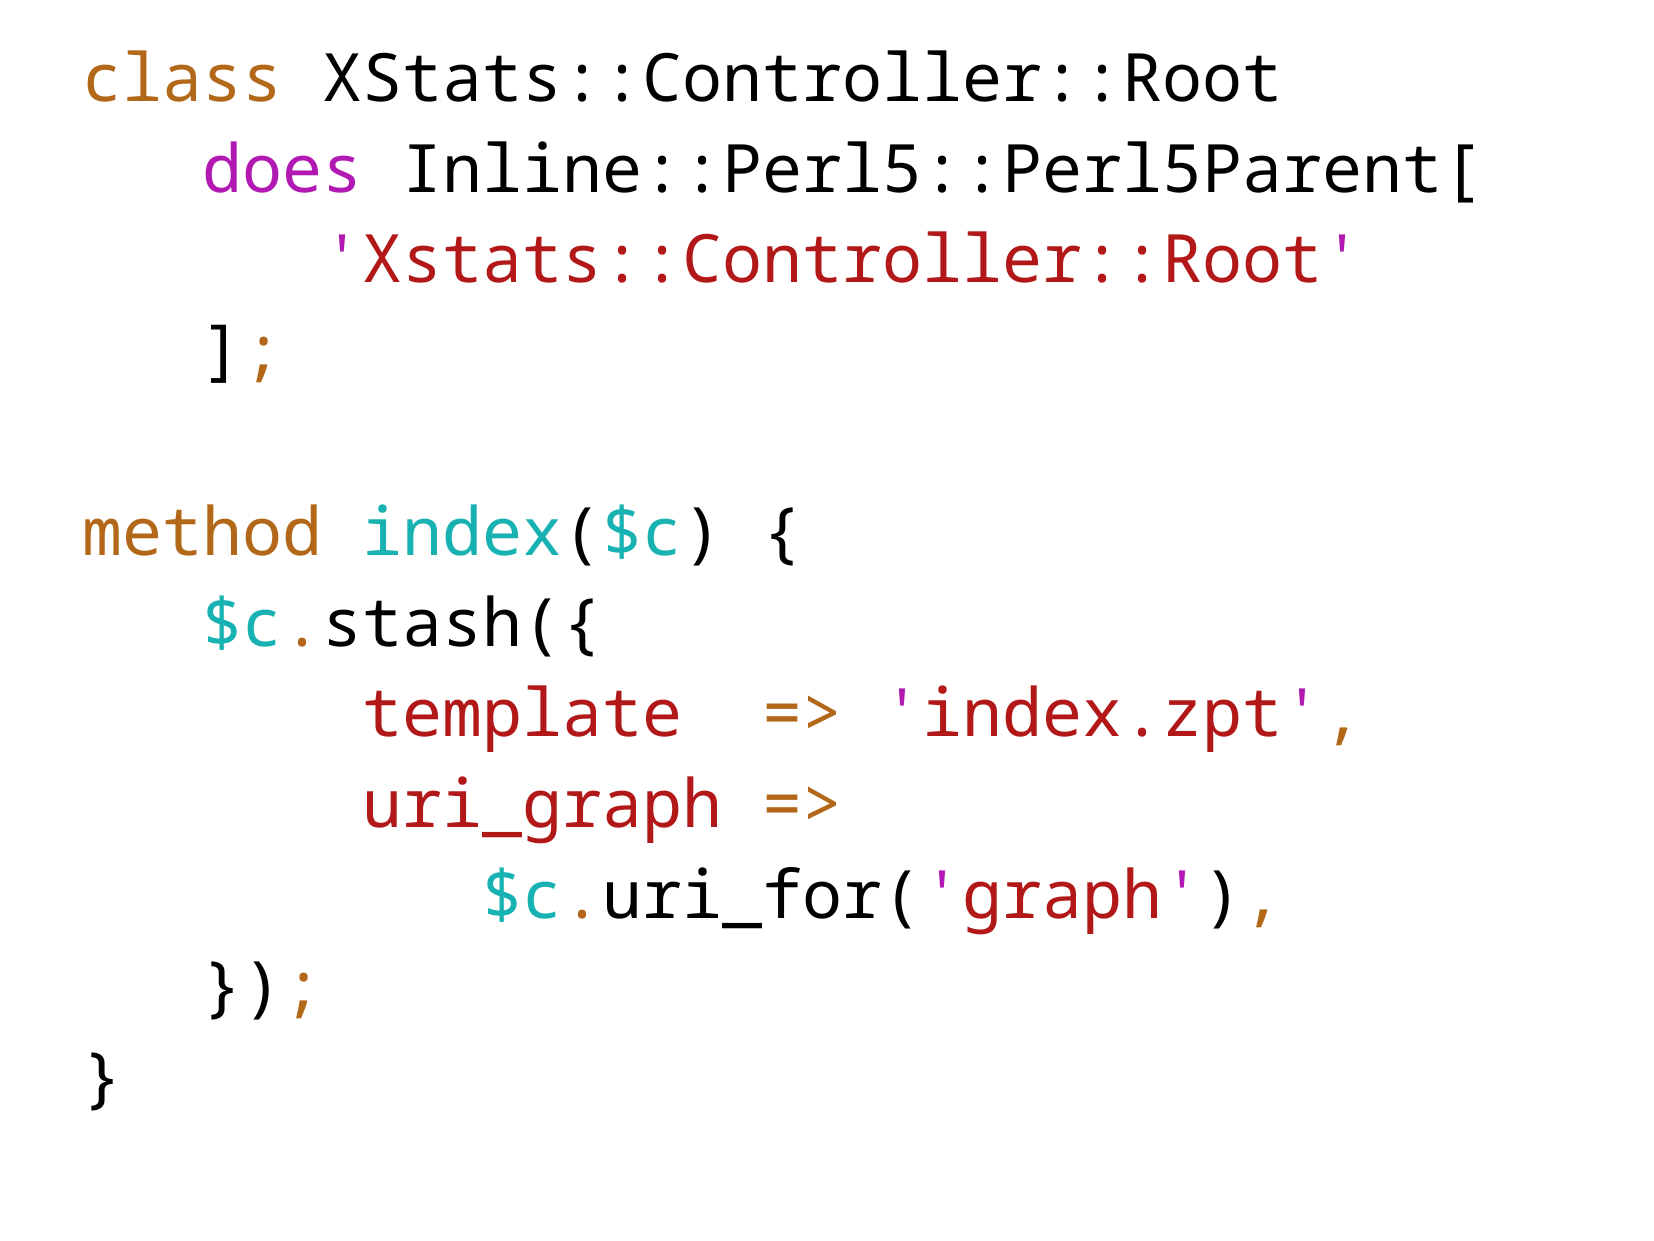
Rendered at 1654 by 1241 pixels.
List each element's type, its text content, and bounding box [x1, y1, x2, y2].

subtitle class XStats::Controller::Root does Inline::Perl5::Perl5Parent[ 'Xstats::Controller::Root' ]; method index($c) { $c.stash({ template => 'index.zpt', uri_graph => $c.uri_for('graph'), }); } [82, 129, 1571, 1112]
